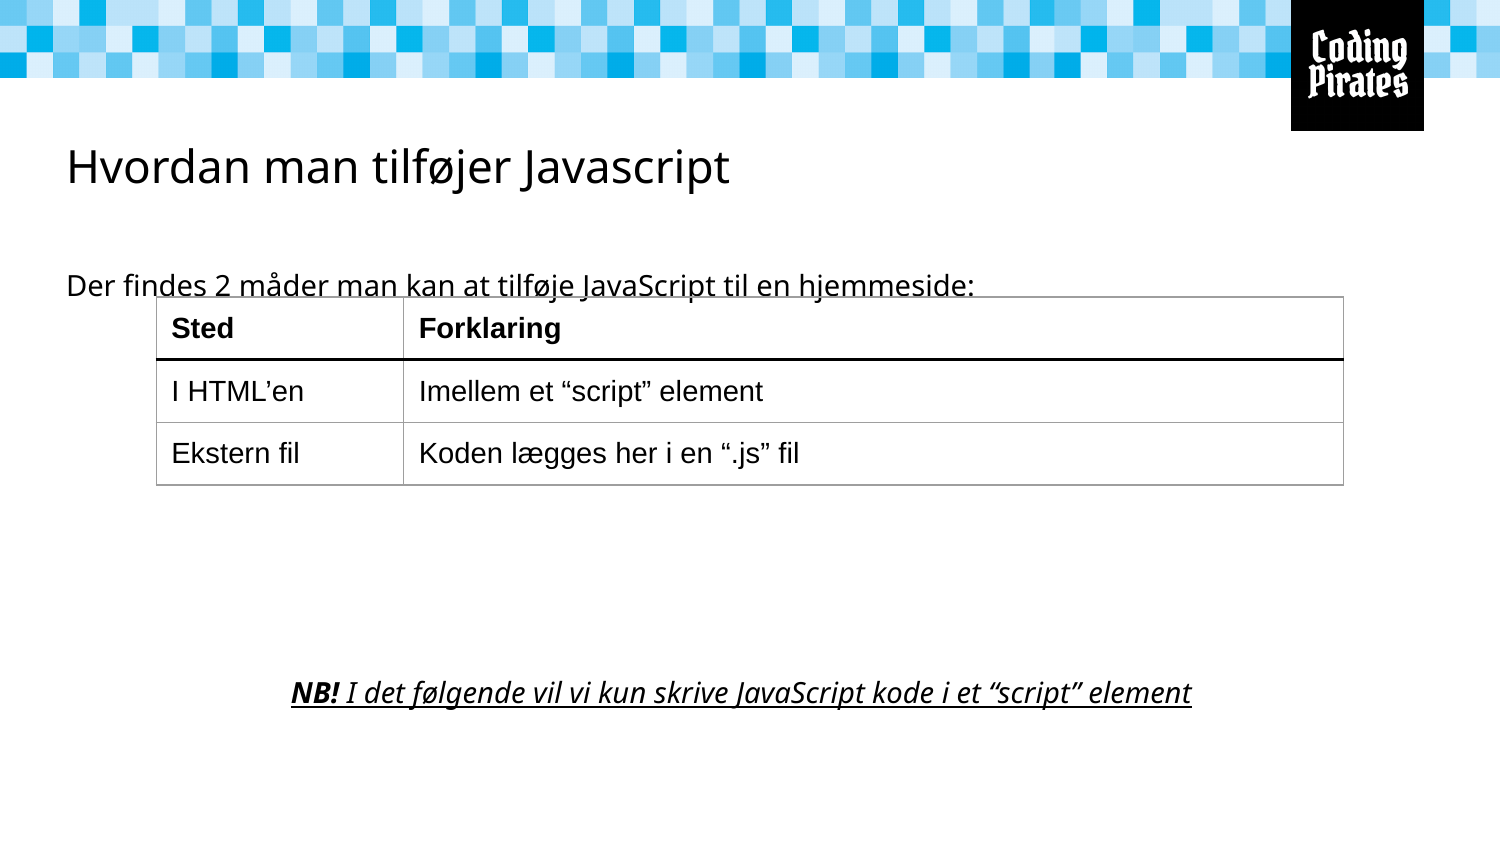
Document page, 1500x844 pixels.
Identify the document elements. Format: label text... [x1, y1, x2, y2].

list Der findes 2 måder man kan at tilføje JavaScript til en hjemmeside: [51, 216, 1239, 304]
text_box NB! I det følgende vil vi kun skrive JavaScript kode i et “script” element [261, 659, 1223, 752]
table_cell Ekstern fil [157, 423, 403, 484]
table_header Sted [157, 298, 403, 358]
picture [1291, 0, 1424, 131]
table_cell Imellem et “script” element [404, 361, 1343, 422]
picture [0, 0, 1056, 78]
title Hvordan man tilføjer Javascript [51, 123, 1223, 216]
table_header Forklaring [404, 298, 1343, 358]
table_cell Koden lægges her i en “.js” fil [404, 423, 1343, 484]
table_cell I HTML’en [157, 361, 403, 422]
